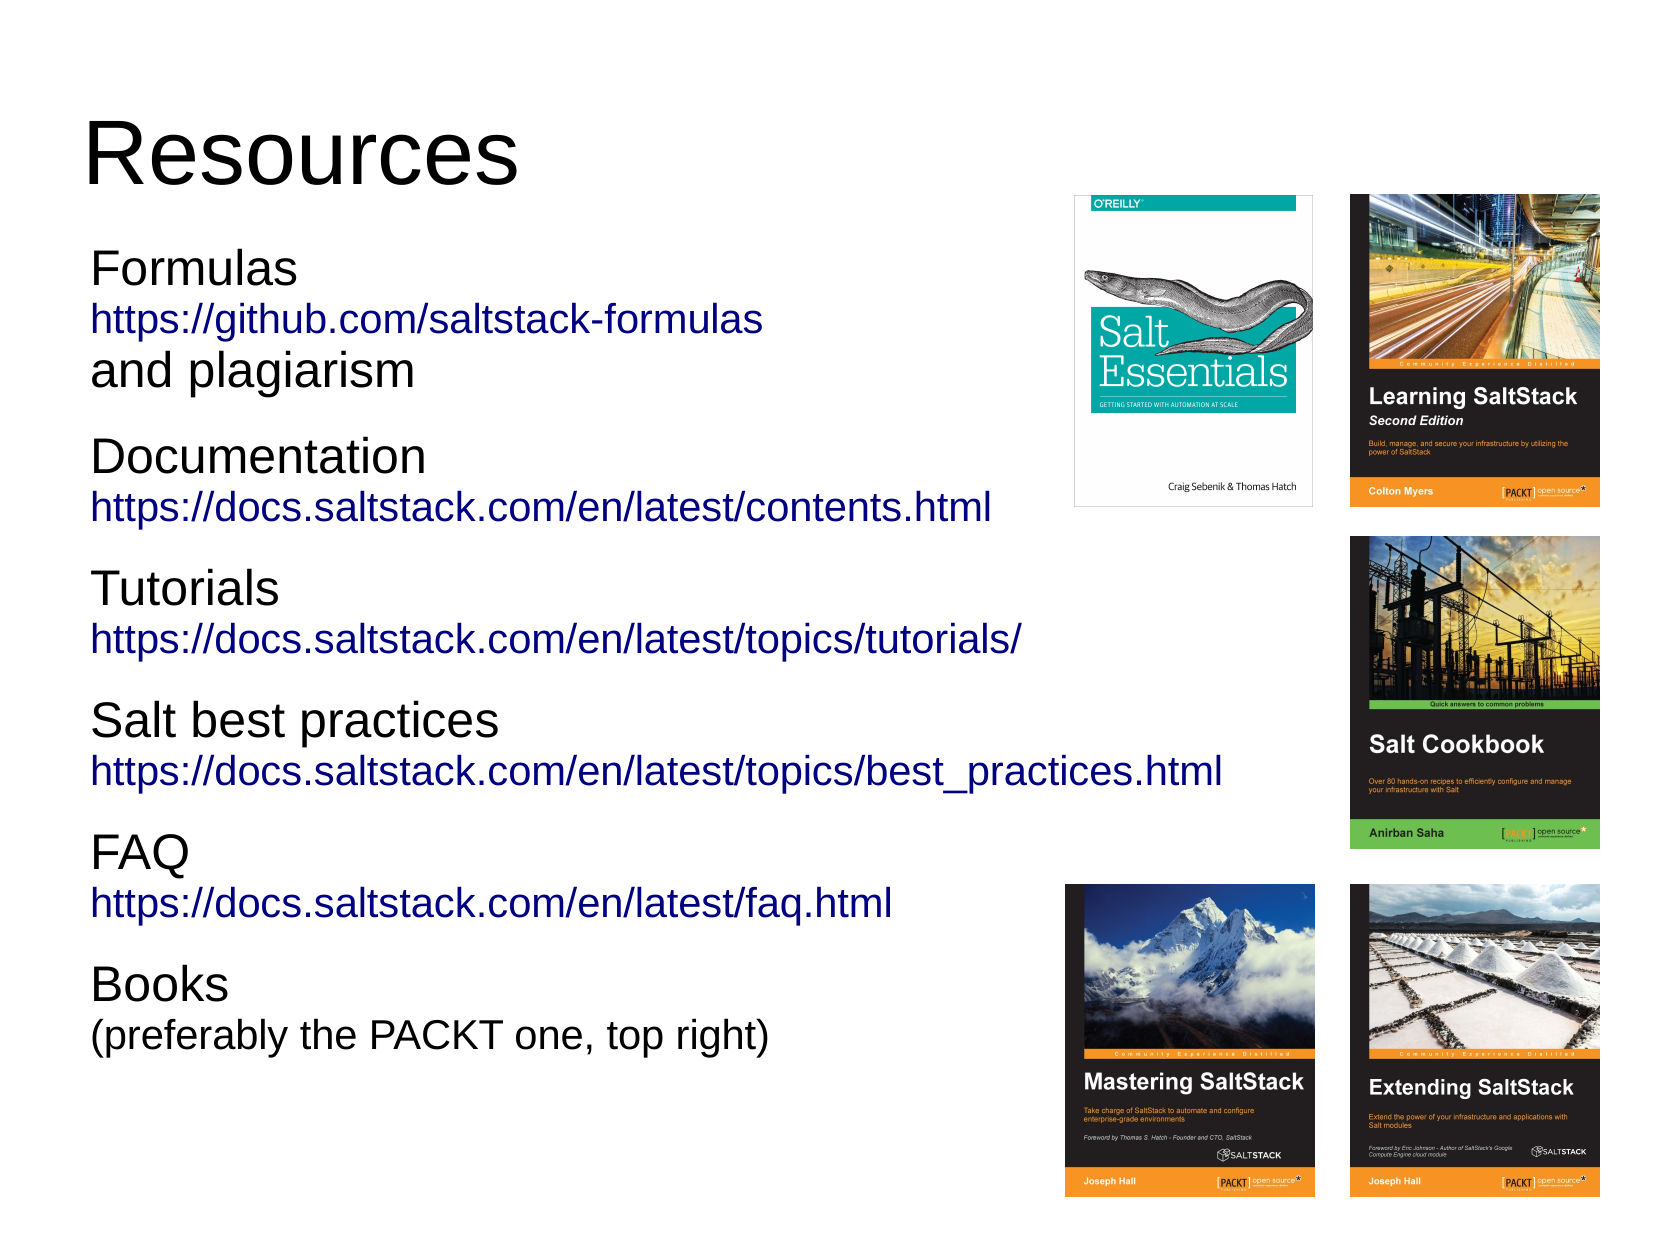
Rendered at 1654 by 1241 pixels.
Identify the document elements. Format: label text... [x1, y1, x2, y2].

title Resources [82, 49, 631, 257]
picture [1350, 884, 1600, 1197]
picture [1350, 194, 1600, 507]
picture [1350, 536, 1600, 849]
picture [1065, 884, 1315, 1197]
picture [1074, 195, 1313, 507]
list Formulas https://github.com/saltstack-formulas and plagiarism Documentation https://docs.saltstack.com/en/latest/contents.html Tutorials https://docs.saltstack.com/en/latest/topics/tutorials/ Salt best practices https://docs.saltstack.com/en/latest/topics/best_practices.html FAQ https://docs.saltstack.com/en/latest/faq.html Books (preferably the PACKT one, top right) [90, 240, 1321, 1201]
